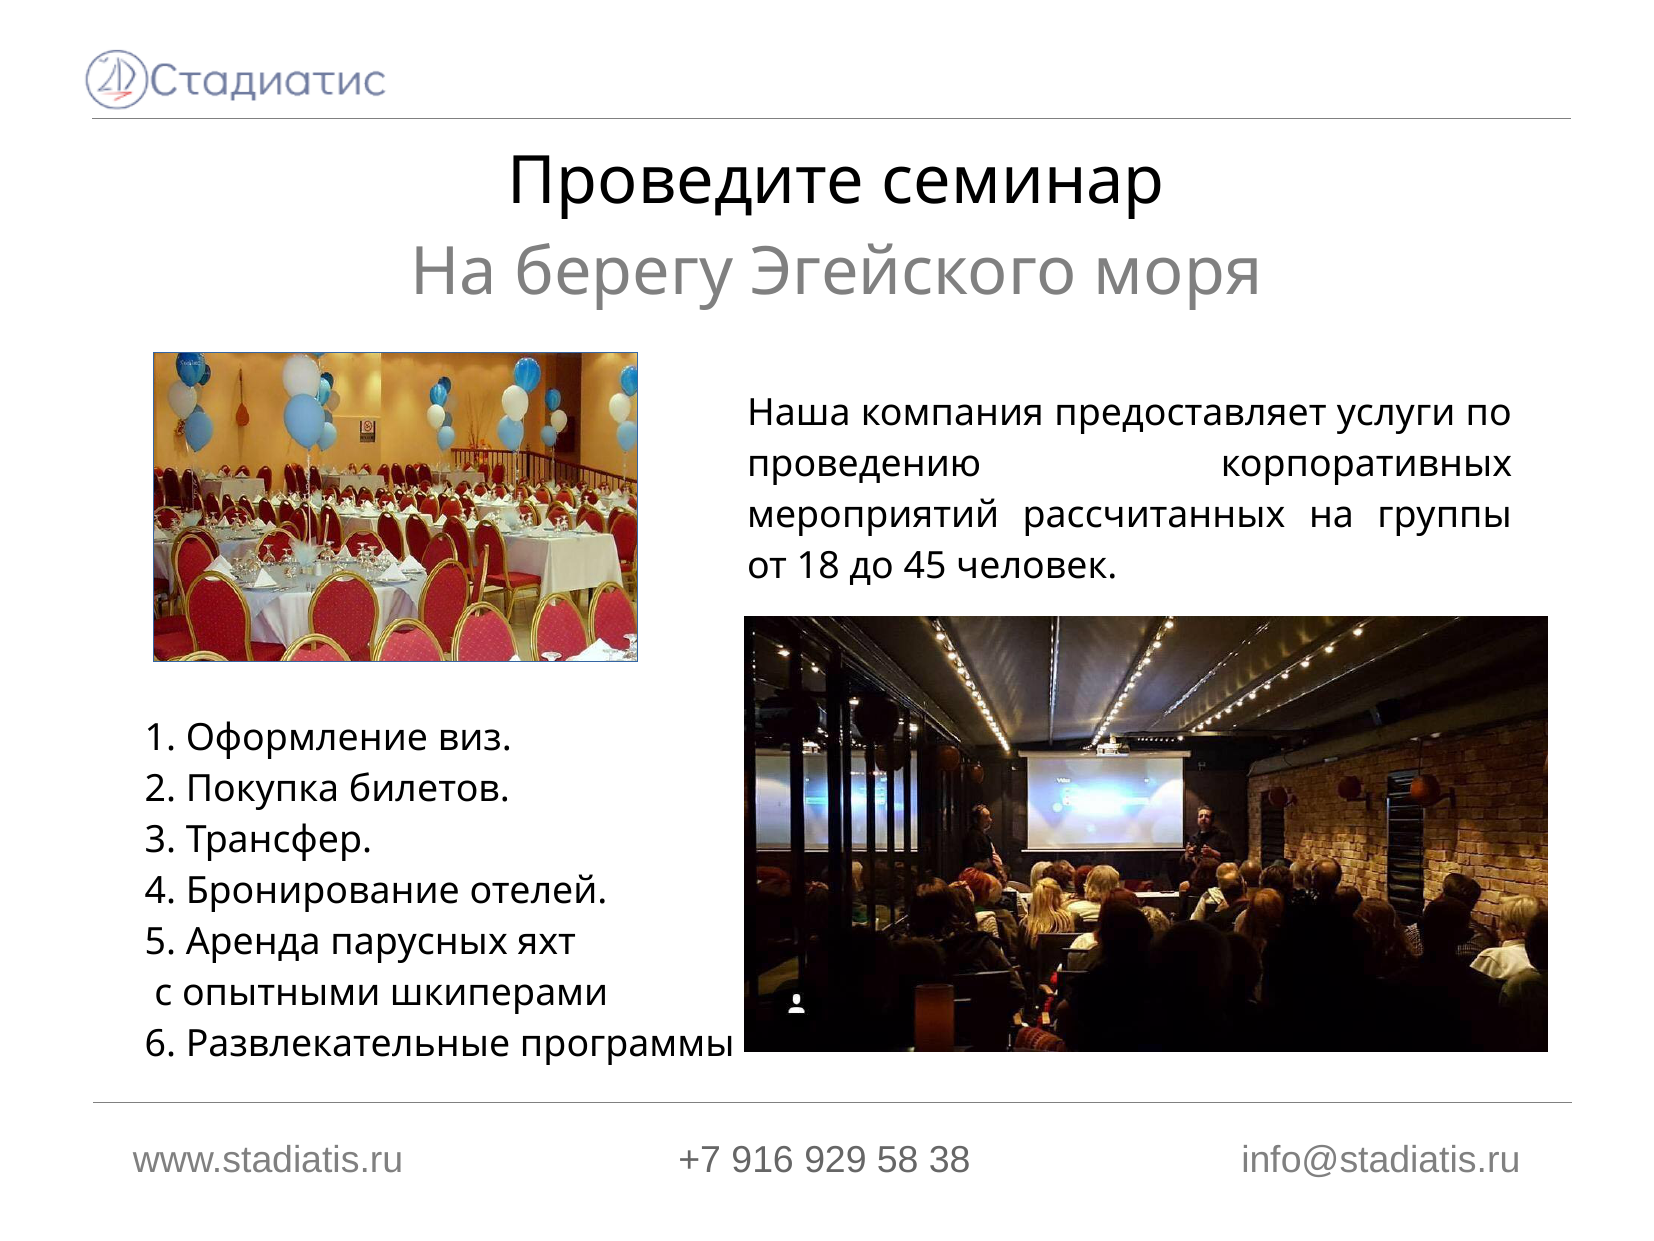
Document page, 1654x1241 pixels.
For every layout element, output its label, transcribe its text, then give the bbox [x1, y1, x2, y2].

text_box +7 916 929 58 38 [663, 1130, 986, 1188]
text_box www.stadiatis.ru [118, 1130, 419, 1188]
text_box Проведите семинар На берегу Эгейского моря [55, 125, 1619, 402]
picture [744, 616, 1548, 1052]
text_box 1. Оформление виз. 2. Покупка билетов. 3. Трансфер. 4. Бронирование отелей. 5. Аренда парусных яхт с опытными шкиперами 6. Развлекательные программы [129, 702, 756, 1108]
picture [153, 352, 638, 662]
text_box Наша компания предоставляет услуги по проведению корпоративных мероприятий рассчитанных на группы от 18 до 45 человек. [732, 377, 1528, 588]
text_box info@stadiatis.ru [1226, 1130, 1536, 1188]
picture [77, 44, 390, 119]
